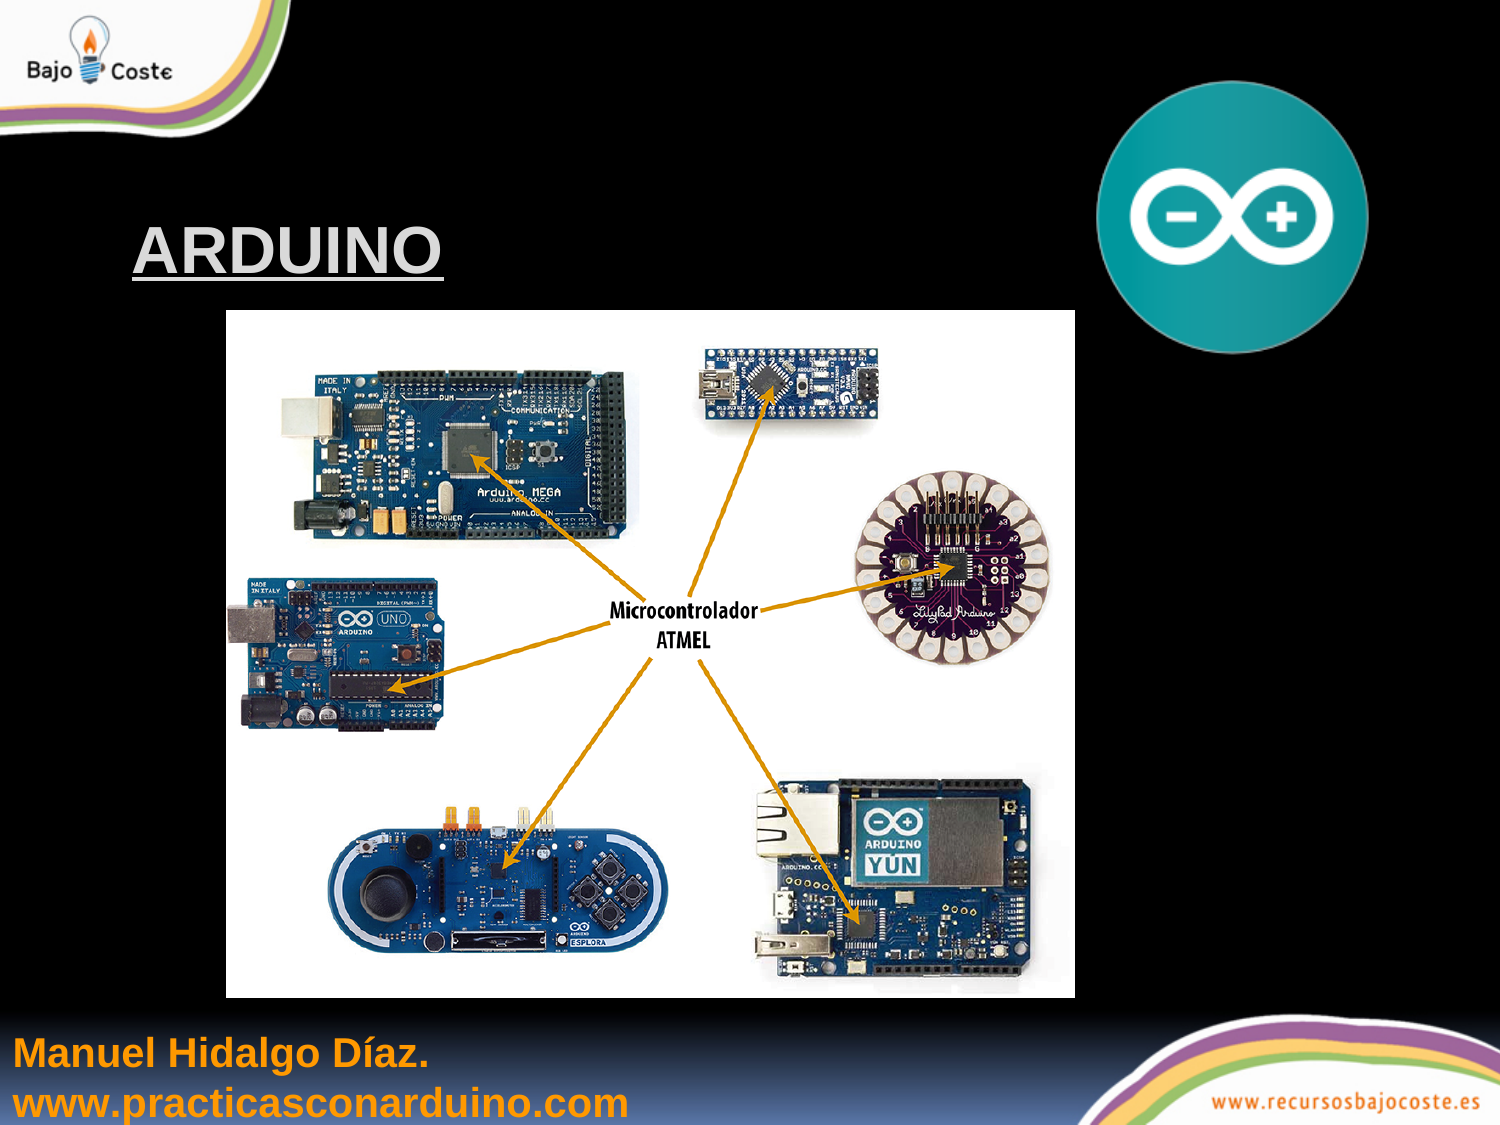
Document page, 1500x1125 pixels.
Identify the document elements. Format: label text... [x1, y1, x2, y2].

text_box ARDUINO [117, 199, 1416, 961]
text_box Manuel Hidalgo Díaz. www.practicasconarduino.com [0, 1017, 683, 1125]
picture [0, 0, 1500, 1125]
